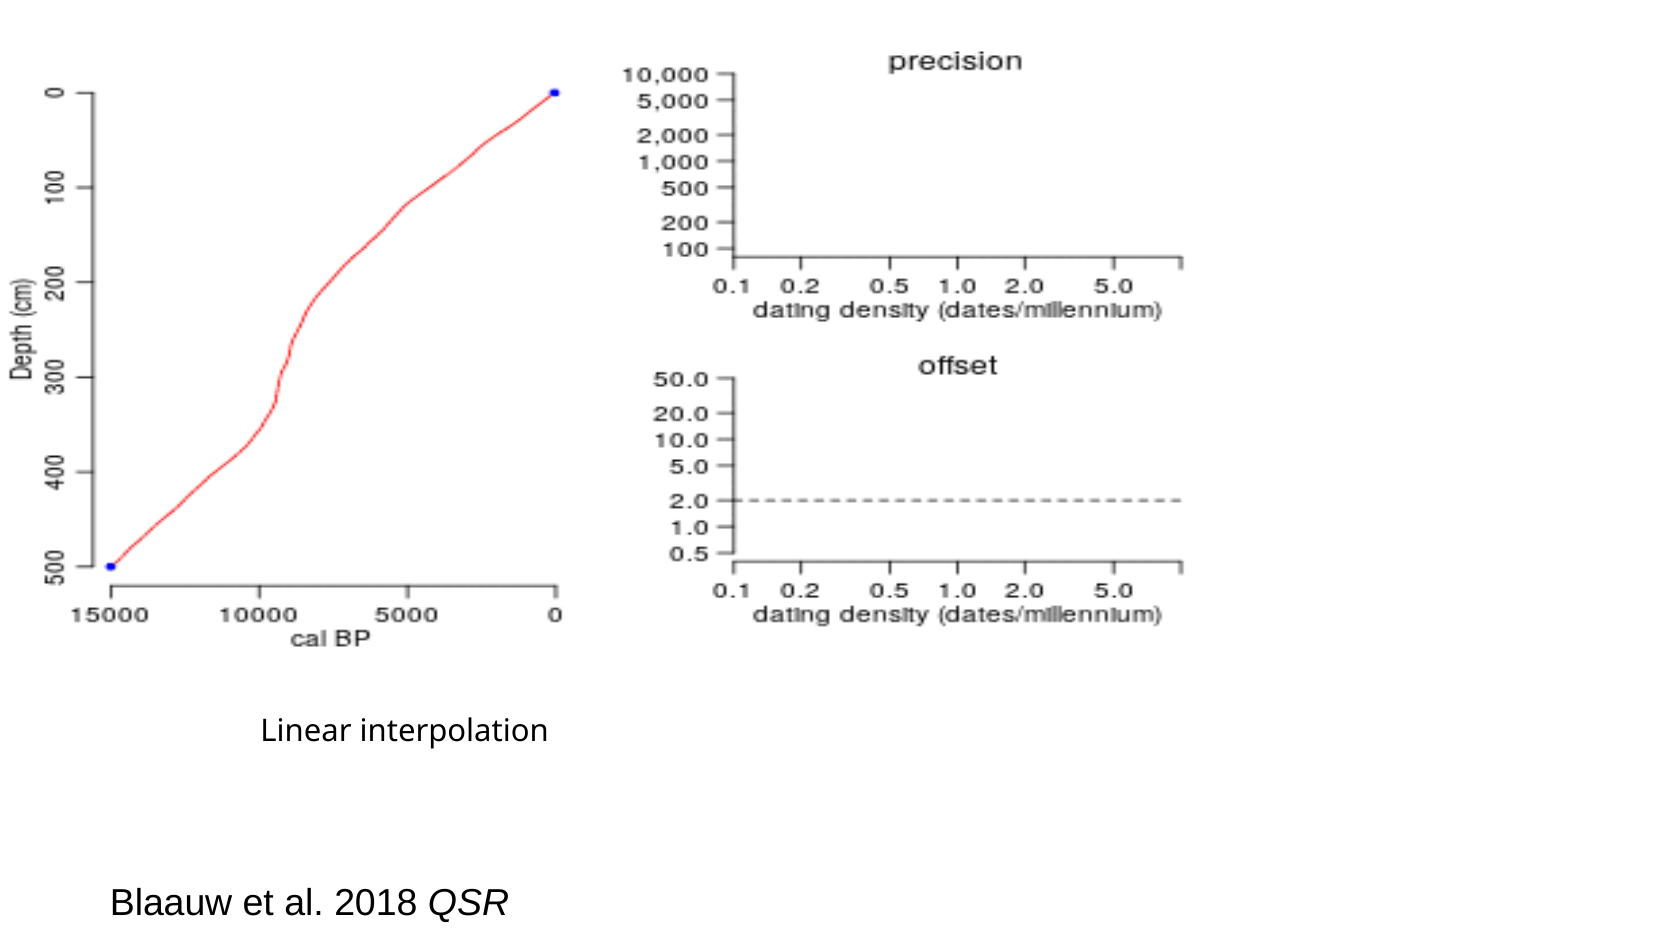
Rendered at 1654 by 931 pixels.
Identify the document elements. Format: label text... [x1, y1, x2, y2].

text_box Linear interpolation [248, 703, 680, 741]
picture [0, 50, 1214, 659]
text_box Blaauw et al. 2018 QSR [94, 870, 524, 931]
